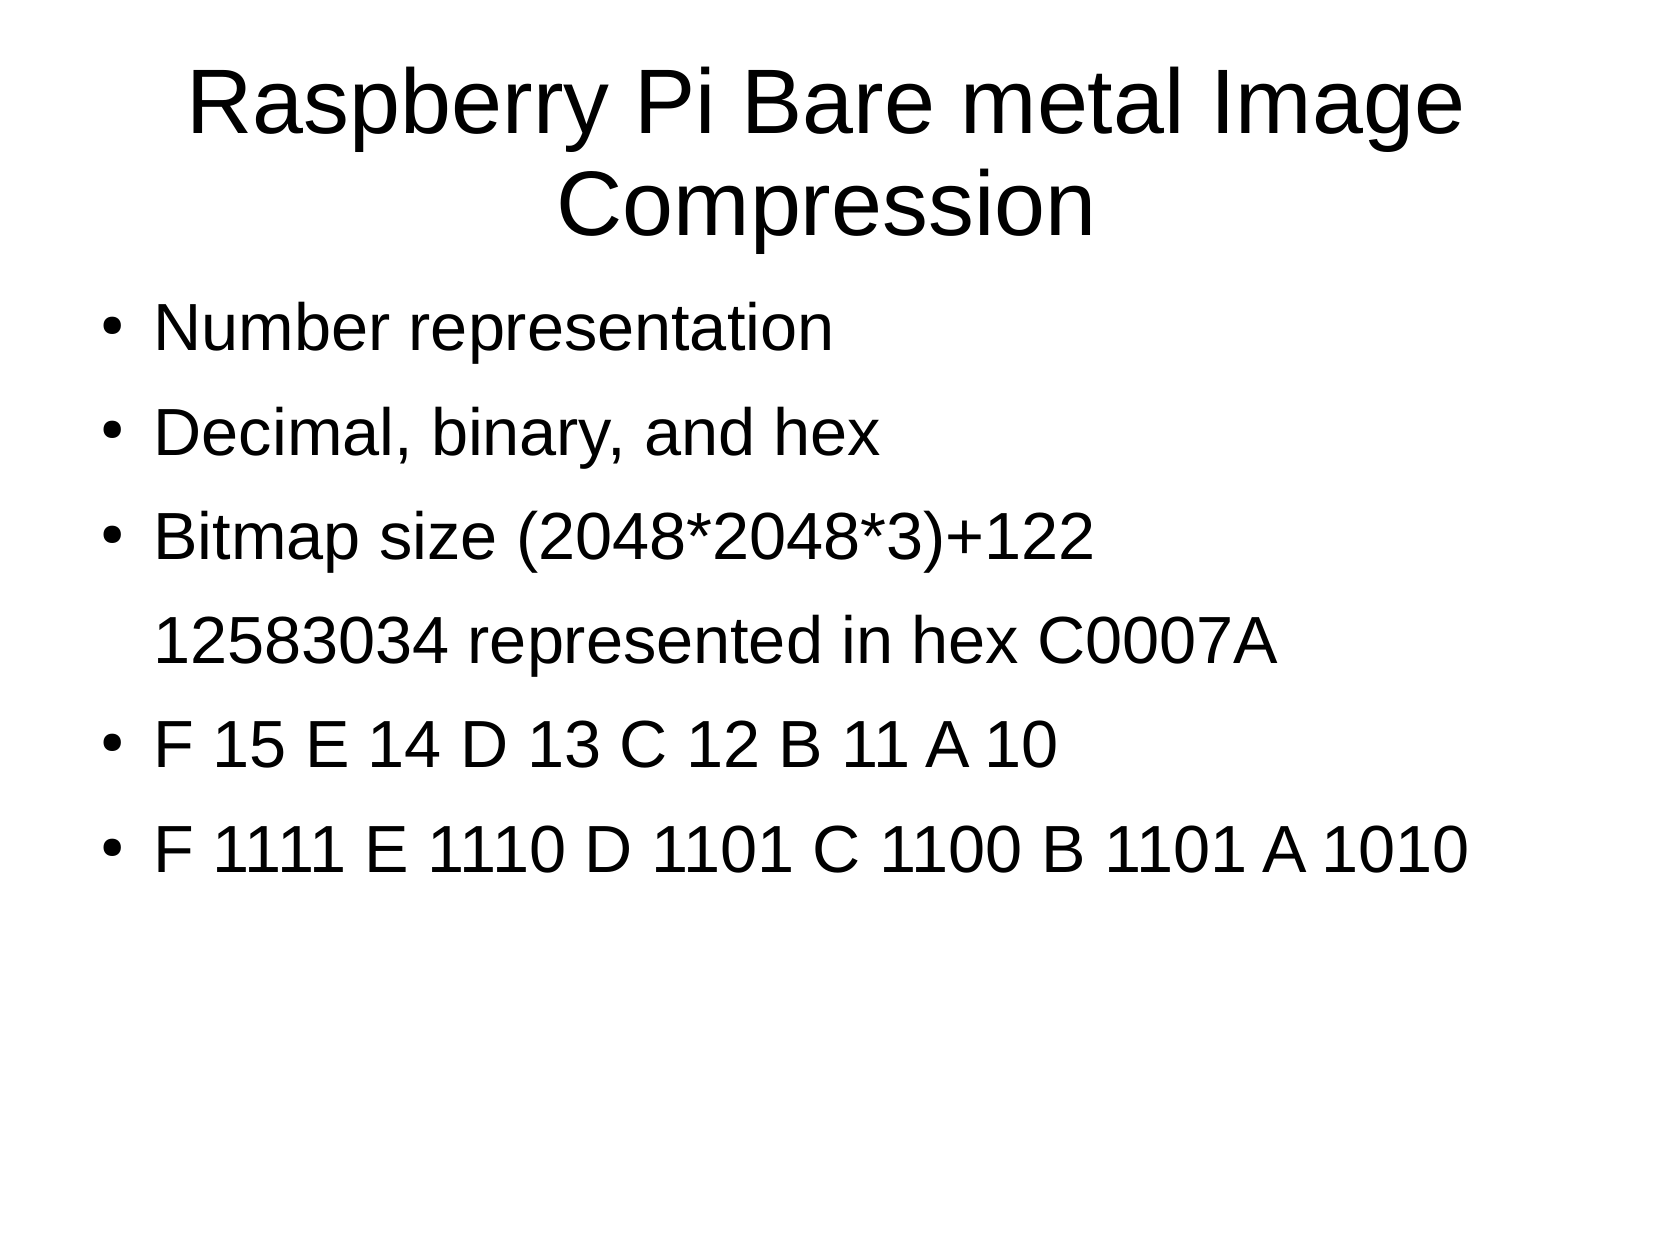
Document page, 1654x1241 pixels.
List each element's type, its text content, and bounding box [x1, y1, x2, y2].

title Raspberry Pi Bare metal Image Compression [82, 49, 1571, 257]
list Number representation Decimal, binary, and hex Bitmap size (2048*2048*3)+122 12583034 represented in hex C0007A F 15 E 14 D 13 C 12 B 11 A 10 F 1111 E 1110 D 1101 C 1100 B 1101 A 1010 [82, 290, 1571, 1010]
